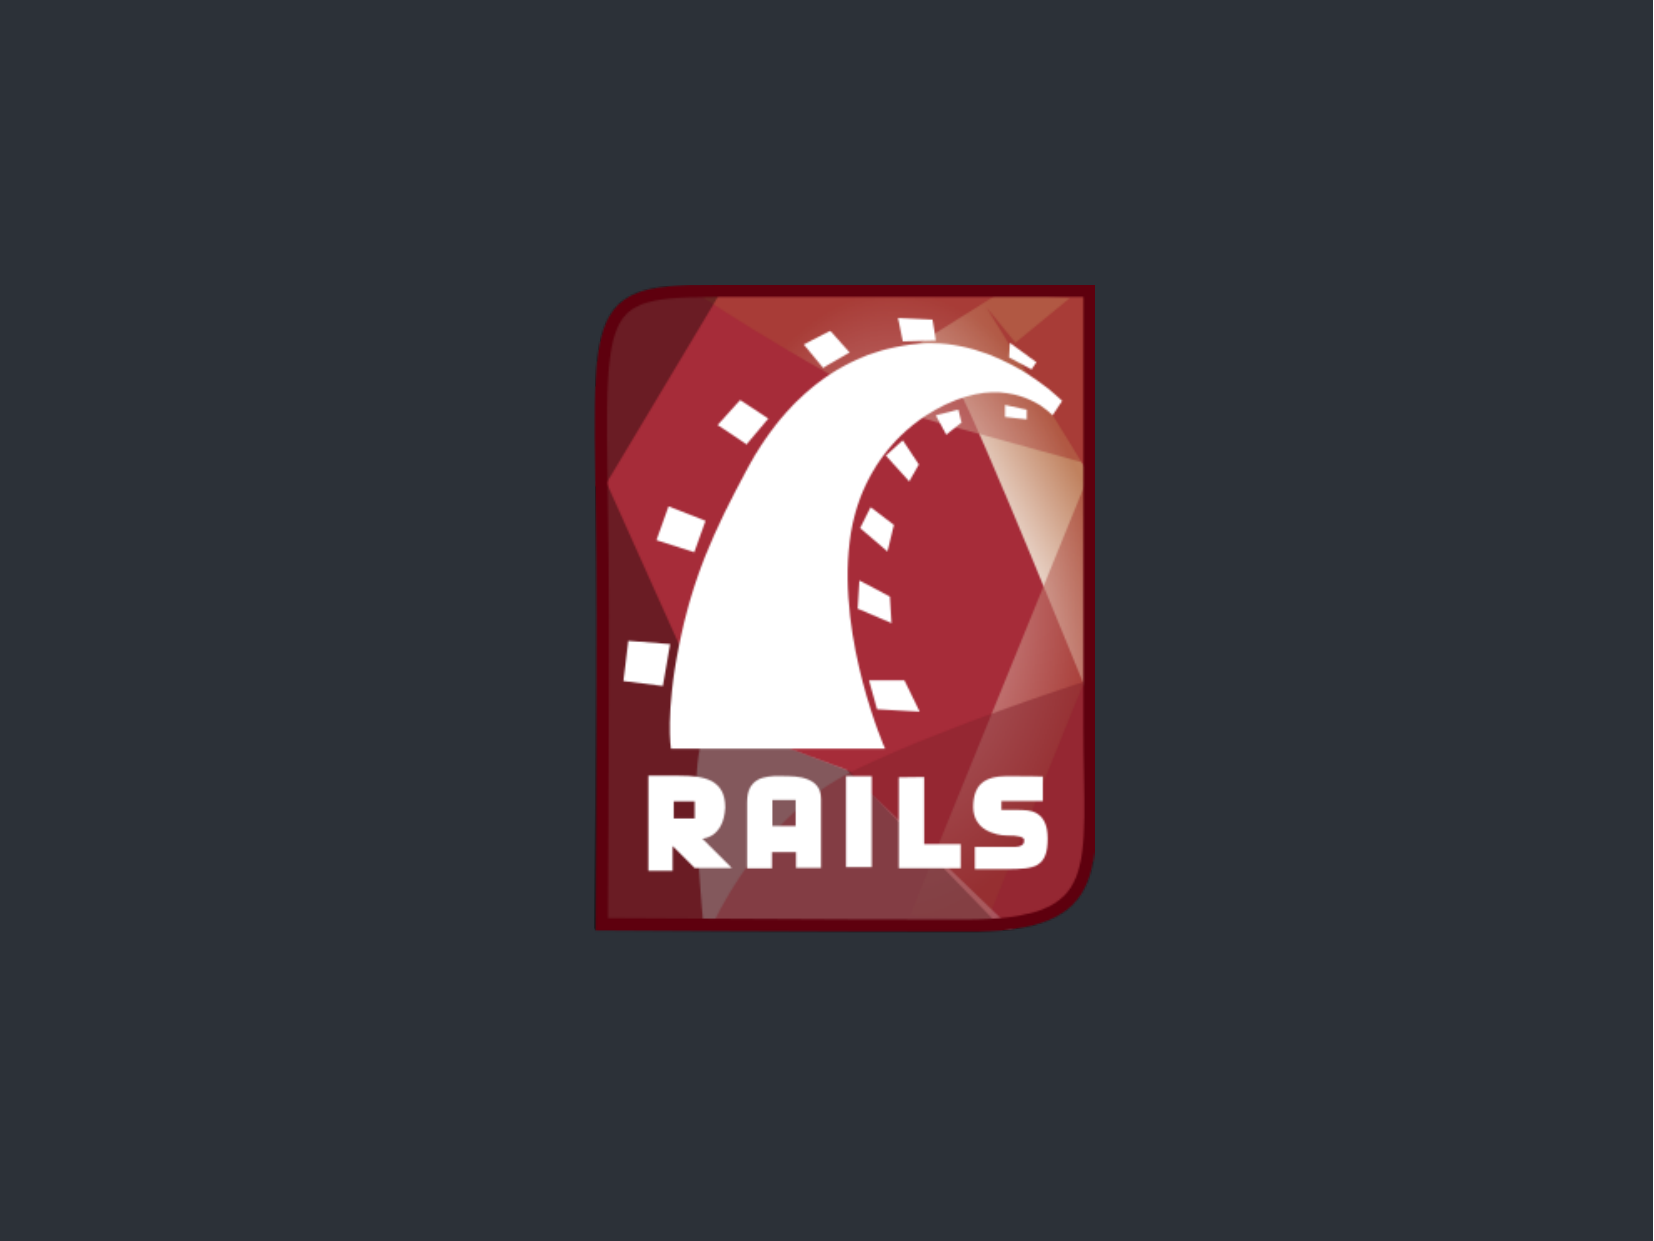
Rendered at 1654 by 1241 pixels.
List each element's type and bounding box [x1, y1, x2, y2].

picture [594, 285, 1095, 934]
